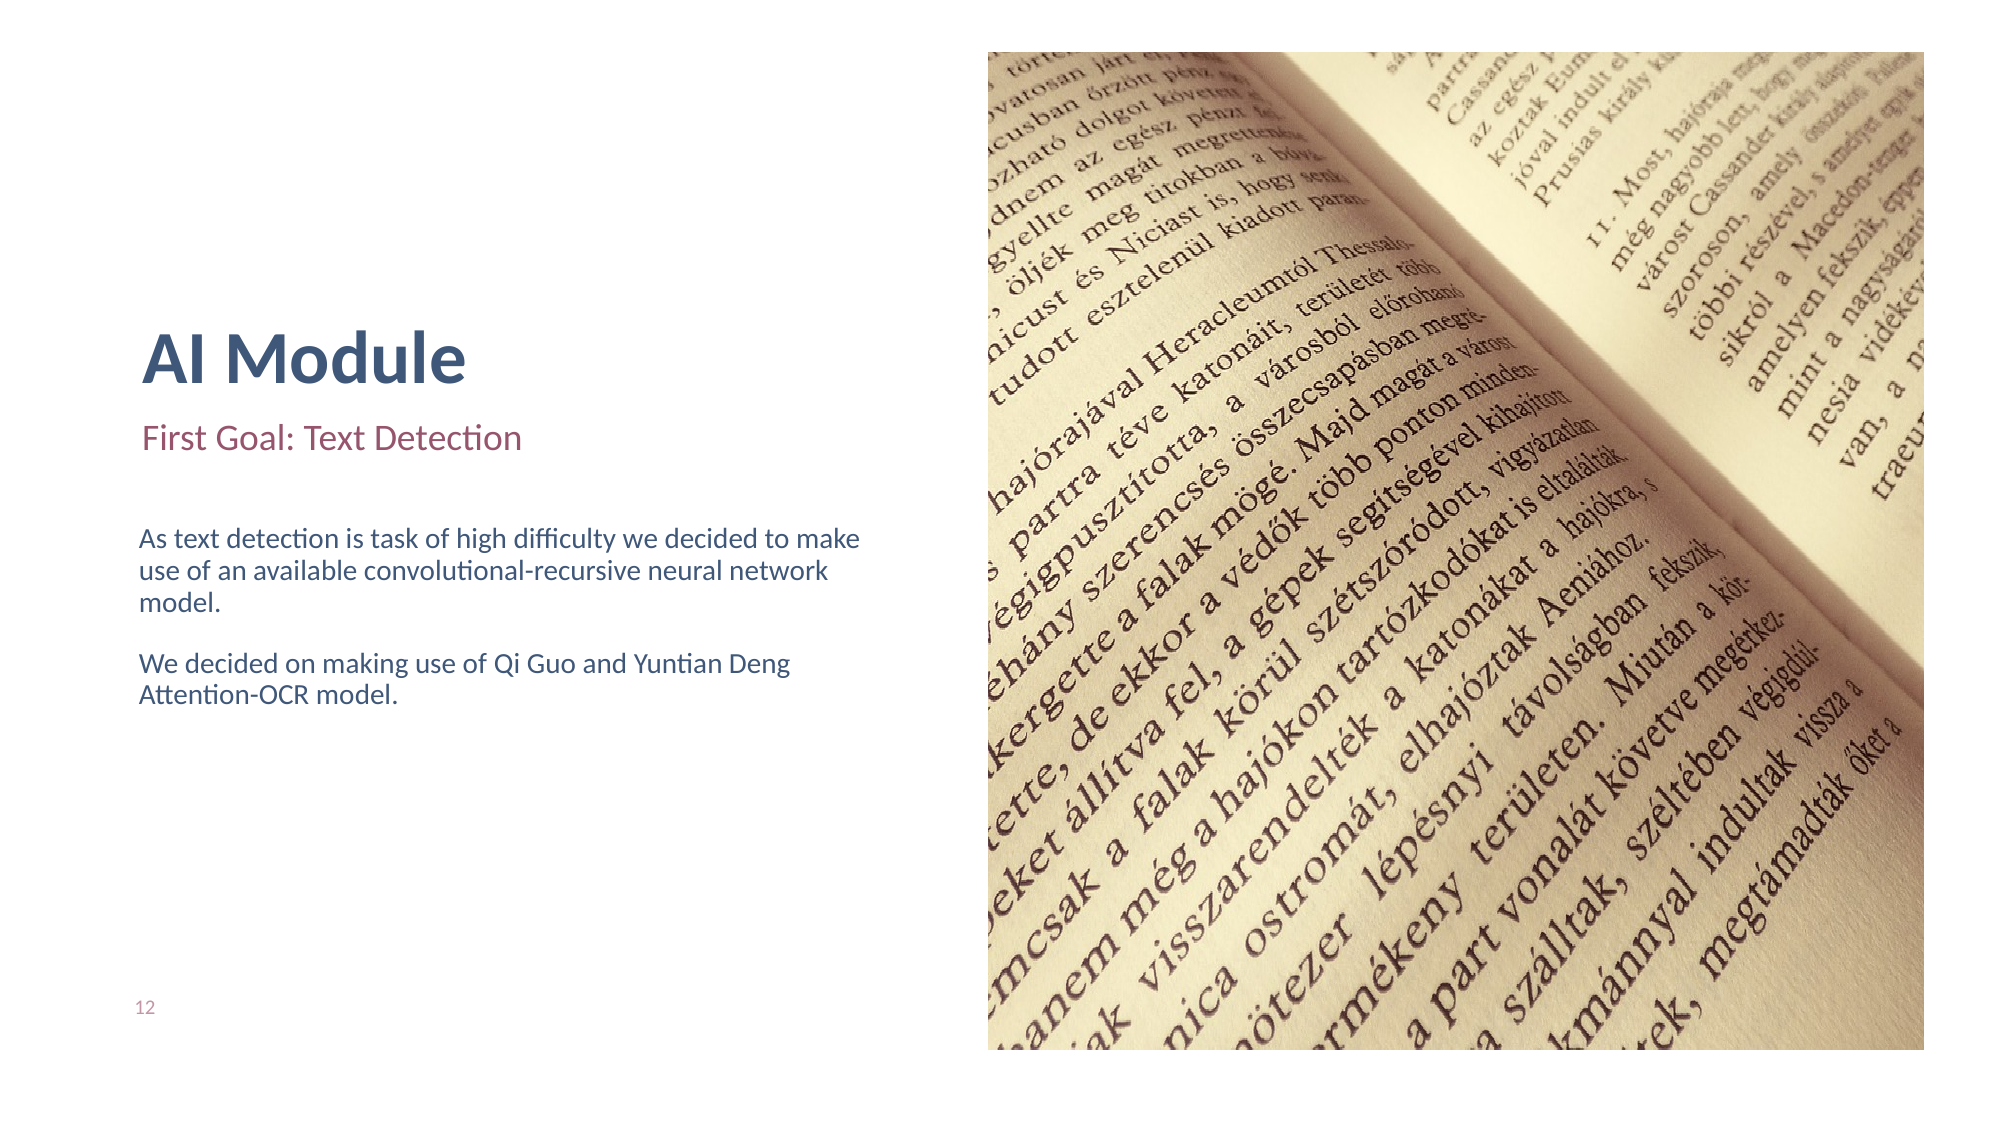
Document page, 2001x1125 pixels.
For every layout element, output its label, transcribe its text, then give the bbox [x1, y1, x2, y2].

picture [988, 52, 1924, 1051]
title AI Module [136, 235, 889, 400]
list First Goal: Text Detection [136, 417, 889, 507]
slide_number <number> [105, 993, 170, 1033]
list As text detection is task of high difficulty we decided to make use of an available convolutional-recursive neural network model. We decided on making use of Qi Guo and Yuntian Deng Attention-OCR model. [133, 523, 886, 811]
